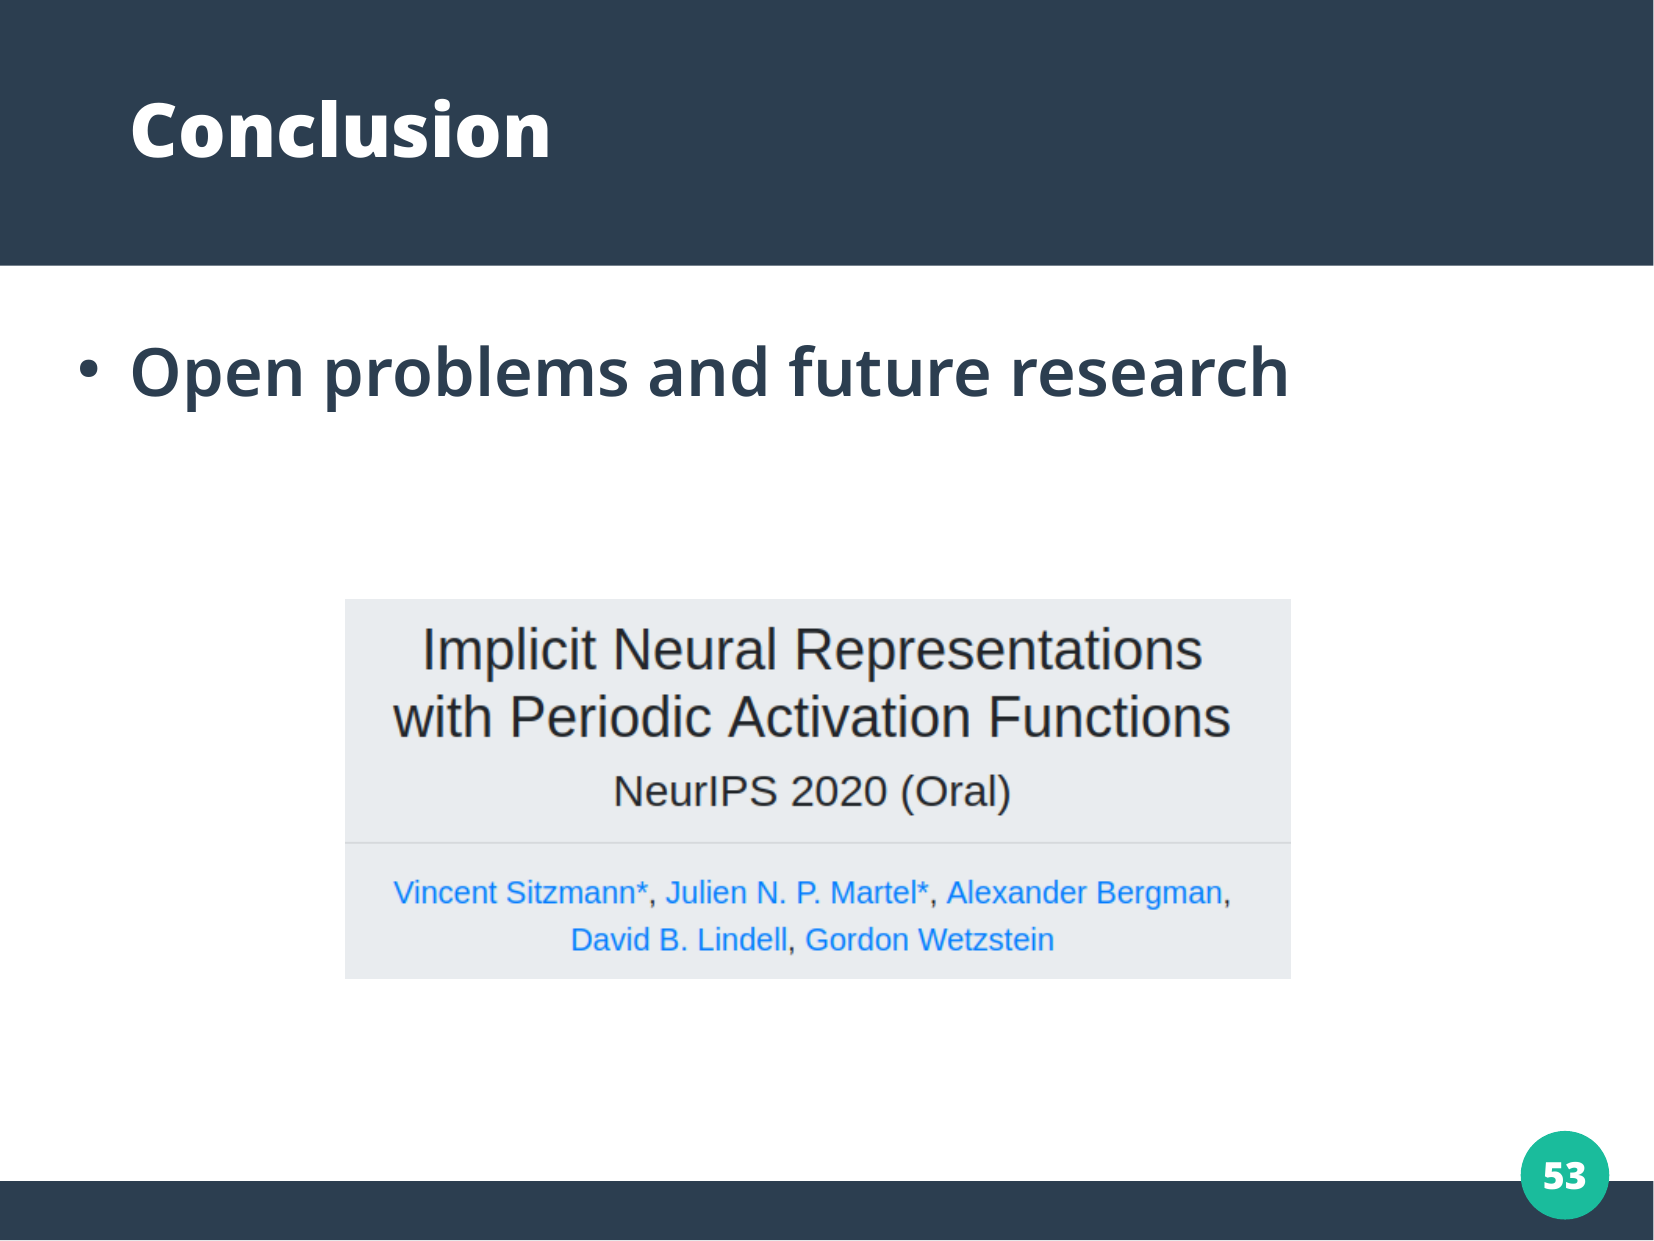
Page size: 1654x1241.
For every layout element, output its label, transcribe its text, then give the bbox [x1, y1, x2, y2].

title Conclusion [59, 49, 1595, 207]
picture [345, 599, 1291, 979]
list Open problems and future research [59, 324, 1595, 1152]
